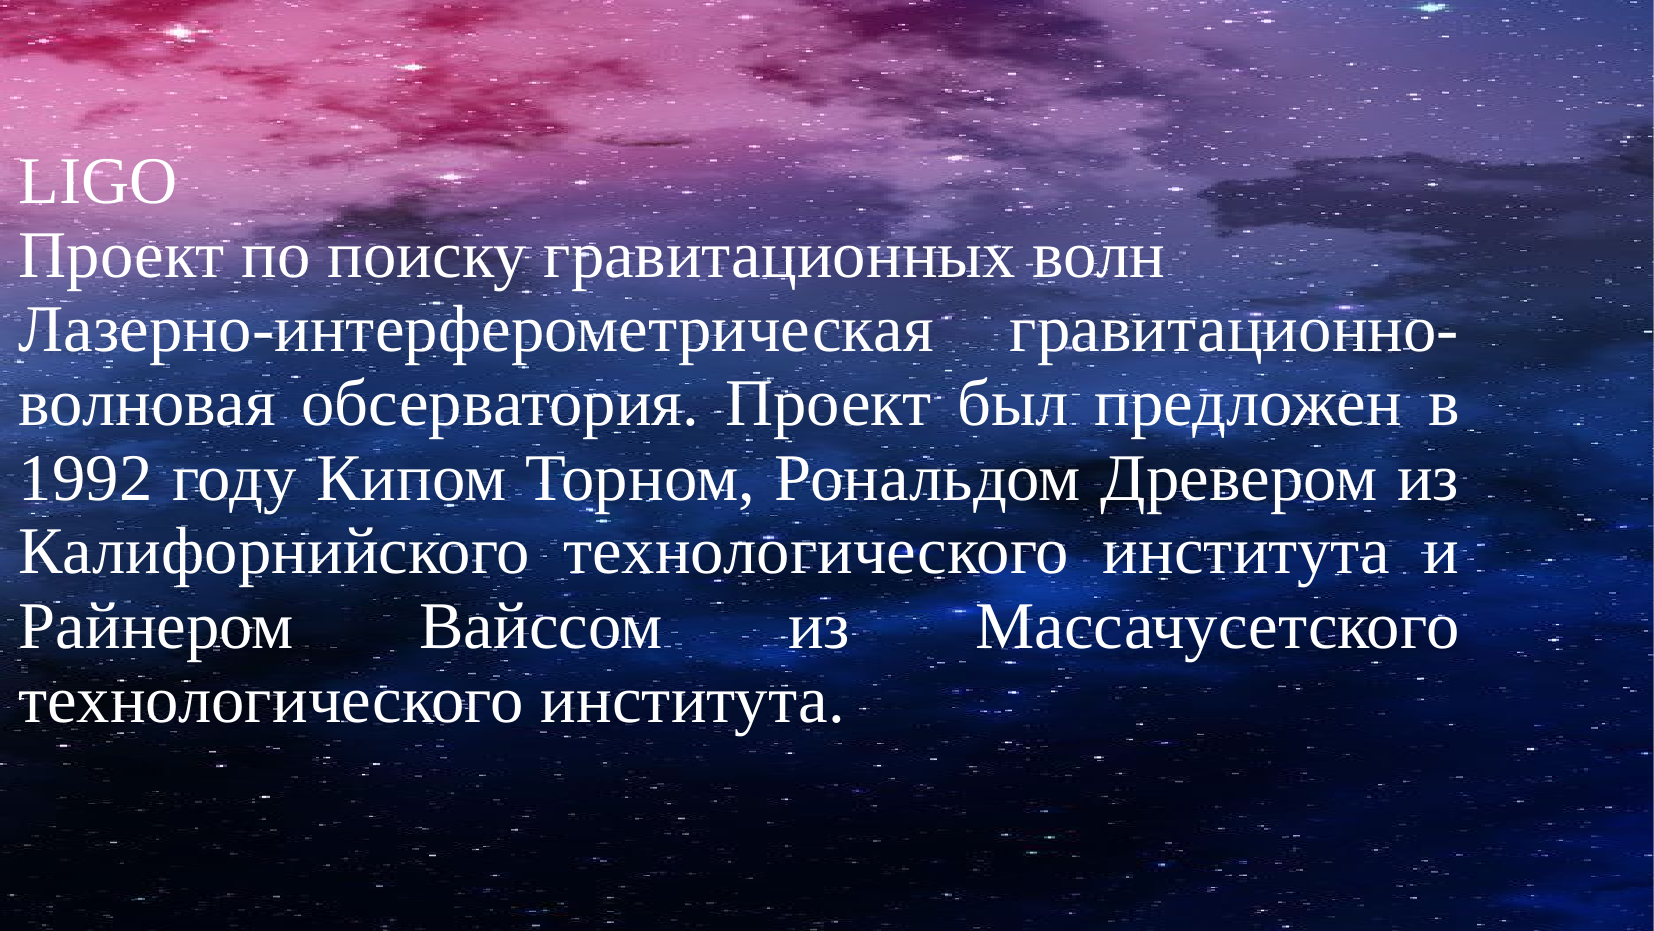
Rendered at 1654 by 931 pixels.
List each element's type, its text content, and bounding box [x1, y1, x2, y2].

text_box LIGO Проект по поиску гравитационных волн Лазерно-интерферометрическая гравитационно-волновая обсерватория. Проект был предложен в 1992 году Кипом Торном, Рональдом Древером из Калифорнийского технологического института и Райнером Вайссом из Массачусетского технологического института. [4, 136, 1565, 745]
picture [0, 0, 1654, 931]
